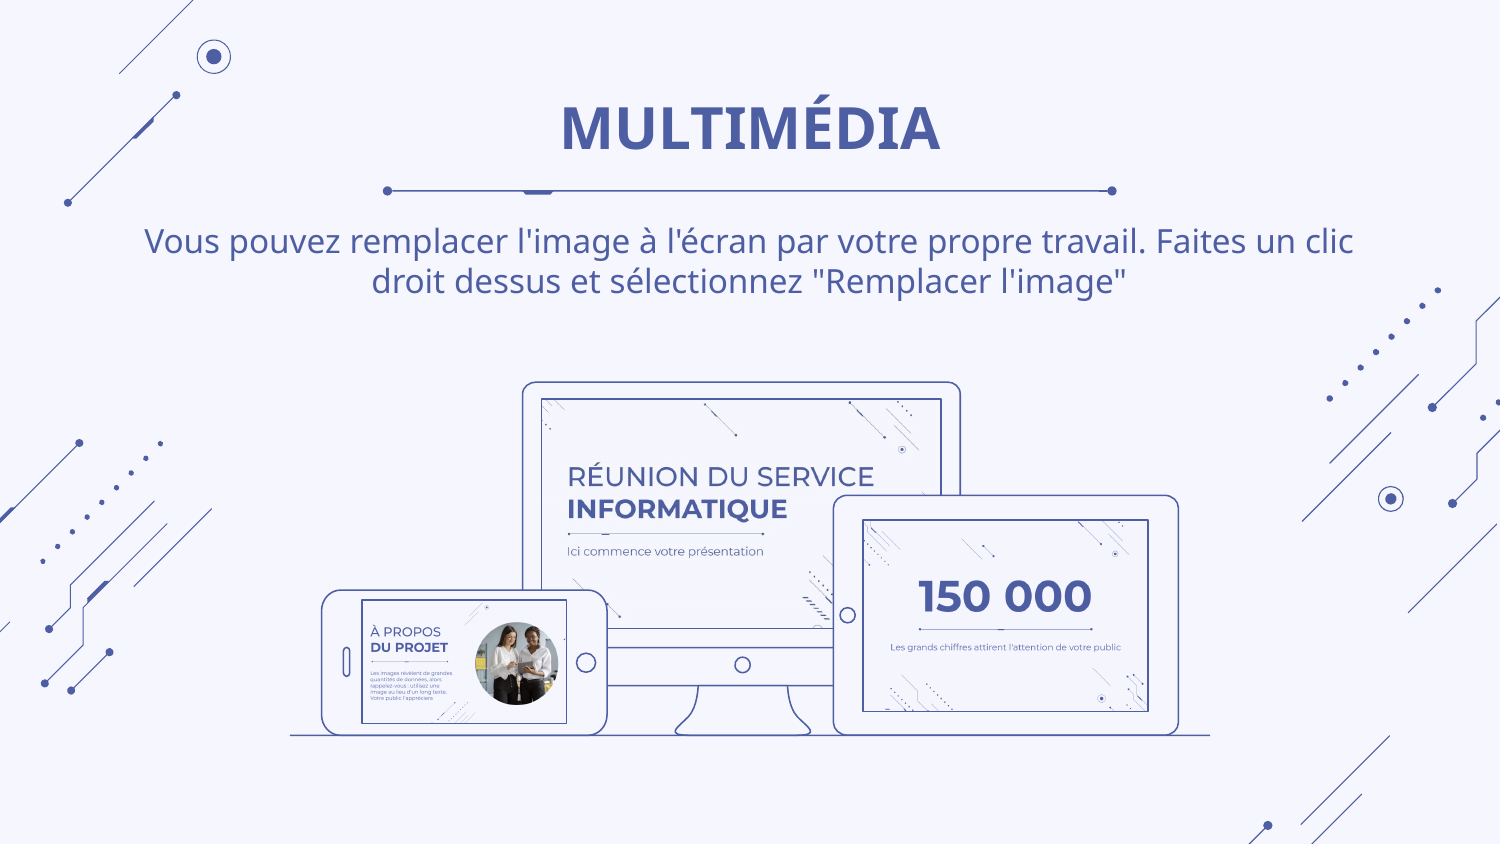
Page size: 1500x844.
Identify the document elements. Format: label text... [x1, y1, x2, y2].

picture [363, 601, 566, 723]
subtitle Vous pouvez remplacer l'image à l'écran par votre propre travail. Faites un clic droit dessus et sélectionnez "Remplacer l'image" [128, 220, 1372, 307]
text_box [382, 186, 393, 196]
title MULTIMÉDIA [128, 91, 1372, 186]
picture [863, 520, 1148, 711]
picture [542, 399, 941, 628]
text_box [1107, 186, 1117, 196]
text_box [321, 382, 1179, 734]
